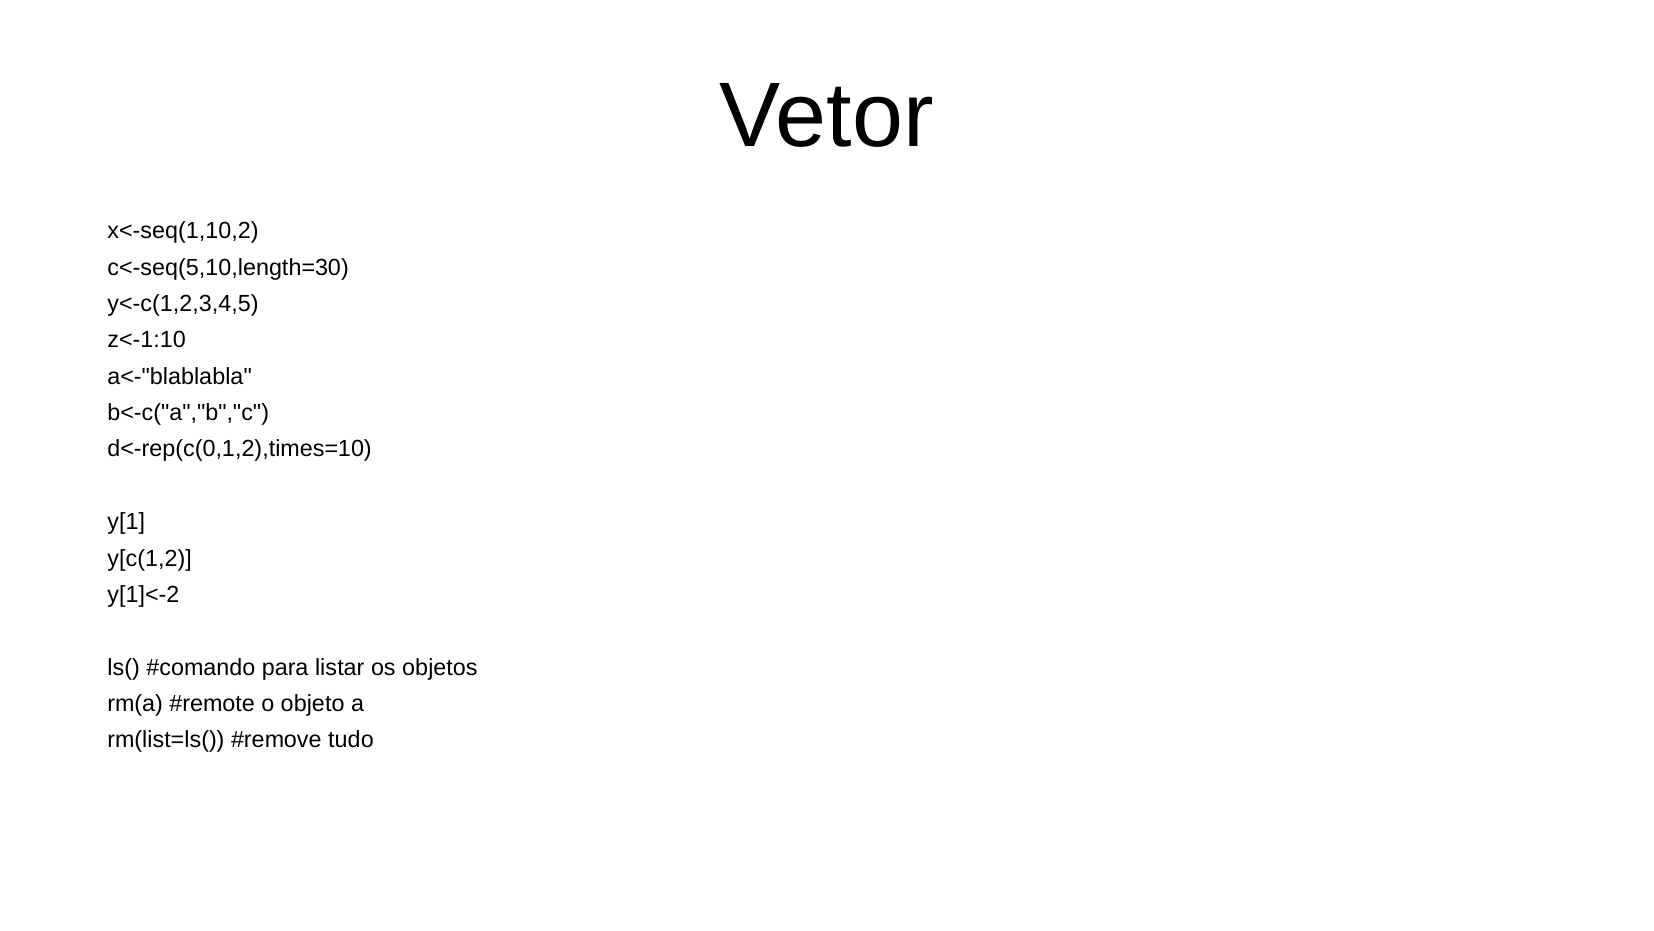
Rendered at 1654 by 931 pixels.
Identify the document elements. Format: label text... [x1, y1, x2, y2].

list x<-seq(1,10,2) c<-seq(5,10,length=30) y<-c(1,2,3,4,5) z<-1:10 a<-"blablabla" b<-c("a","b","c") d<-rep(c(0,1,2),times=10) y[1] y[c(1,2)] y[1]<-2 ls() #comando para listar os objetos rm(a) #remote o objeto a rm(list=ls()) #remove tudo [82, 217, 1571, 758]
title Vetor [82, 37, 1571, 193]
